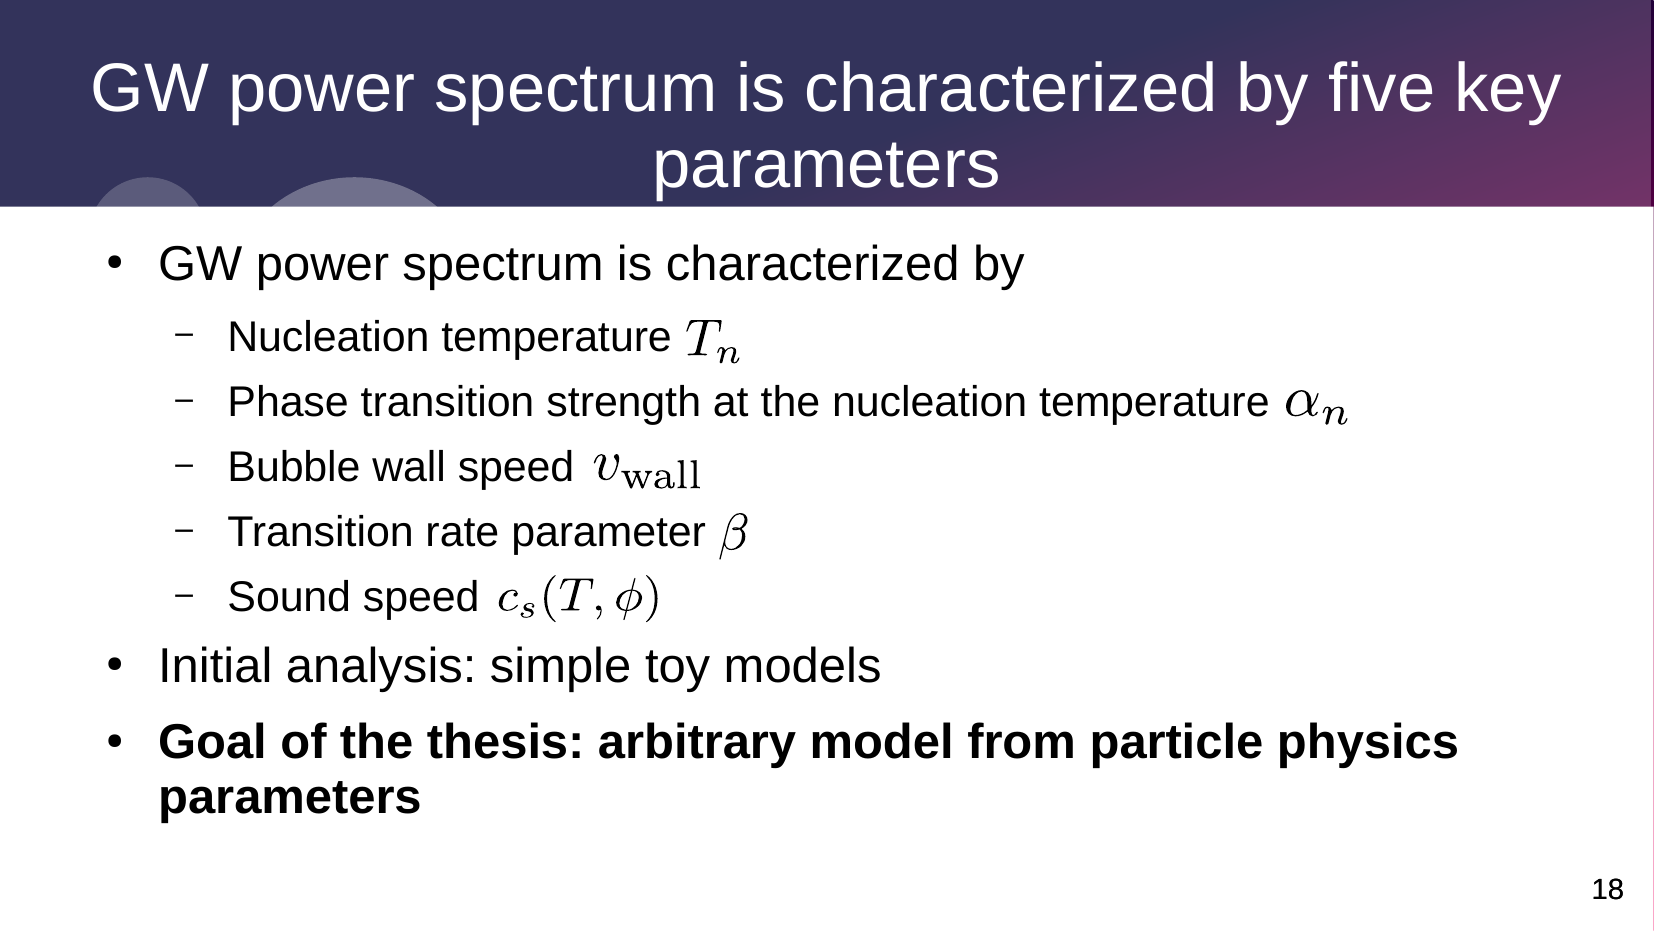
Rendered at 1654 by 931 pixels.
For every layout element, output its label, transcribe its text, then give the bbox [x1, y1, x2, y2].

picture [717, 513, 748, 560]
title GW power spectrum is characterized by five key parameters [88, 44, 1565, 207]
picture [1281, 387, 1350, 427]
picture [683, 318, 742, 366]
picture [494, 573, 660, 624]
picture [589, 451, 702, 491]
list GW power spectrum is characterized by Nucleation temperature Phase transition strength at the nucleation temperature Bubble wall speed Transition rate parameter Sound speed Initial analysis: simple toy models Goal of the thesis: arbitrary model from particle physics parameters [88, 236, 1565, 827]
